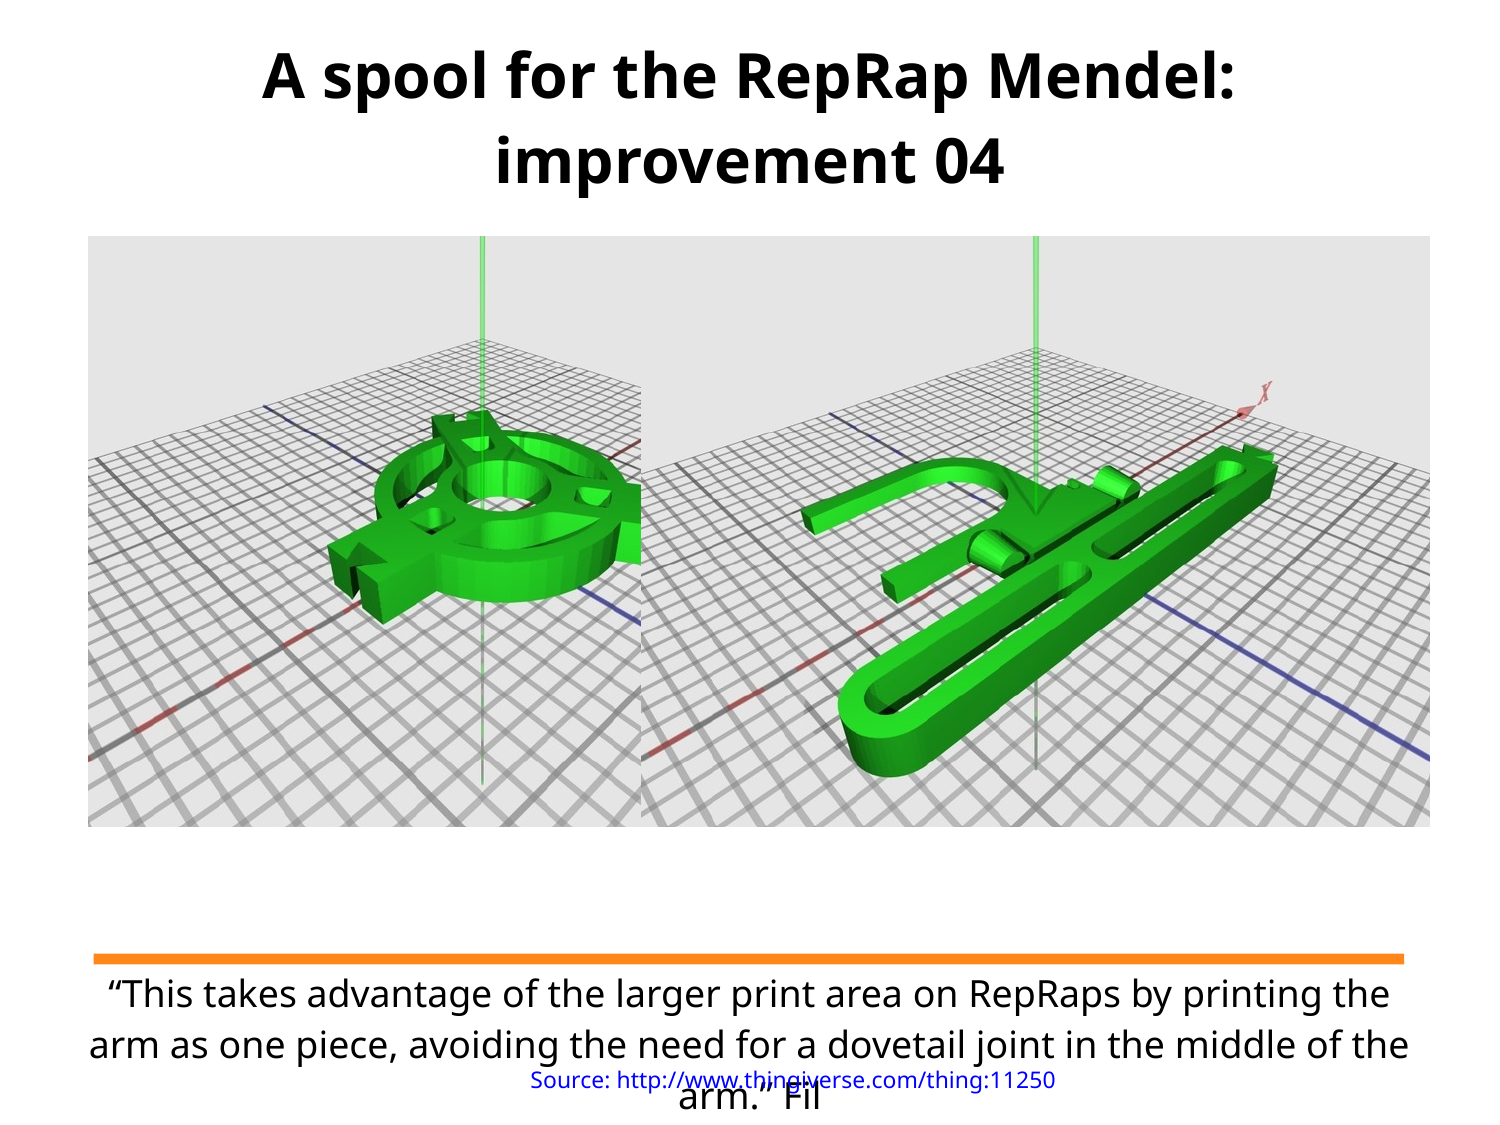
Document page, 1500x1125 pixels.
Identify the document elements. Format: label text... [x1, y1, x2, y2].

text_box “This takes advantage of the larger print area on RepRaps by printing the arm as one piece, avoiding the need for a dovetail joint in the middle of the arm.” Fil [53, 960, 1447, 1064]
picture [0, 0, 1500, 1125]
text_box Source: http://www.thingiverse.com/thing:11250 [515, 1056, 985, 1098]
title A spool for the RepRap Mendel: improvement 04 [75, 45, 1426, 188]
